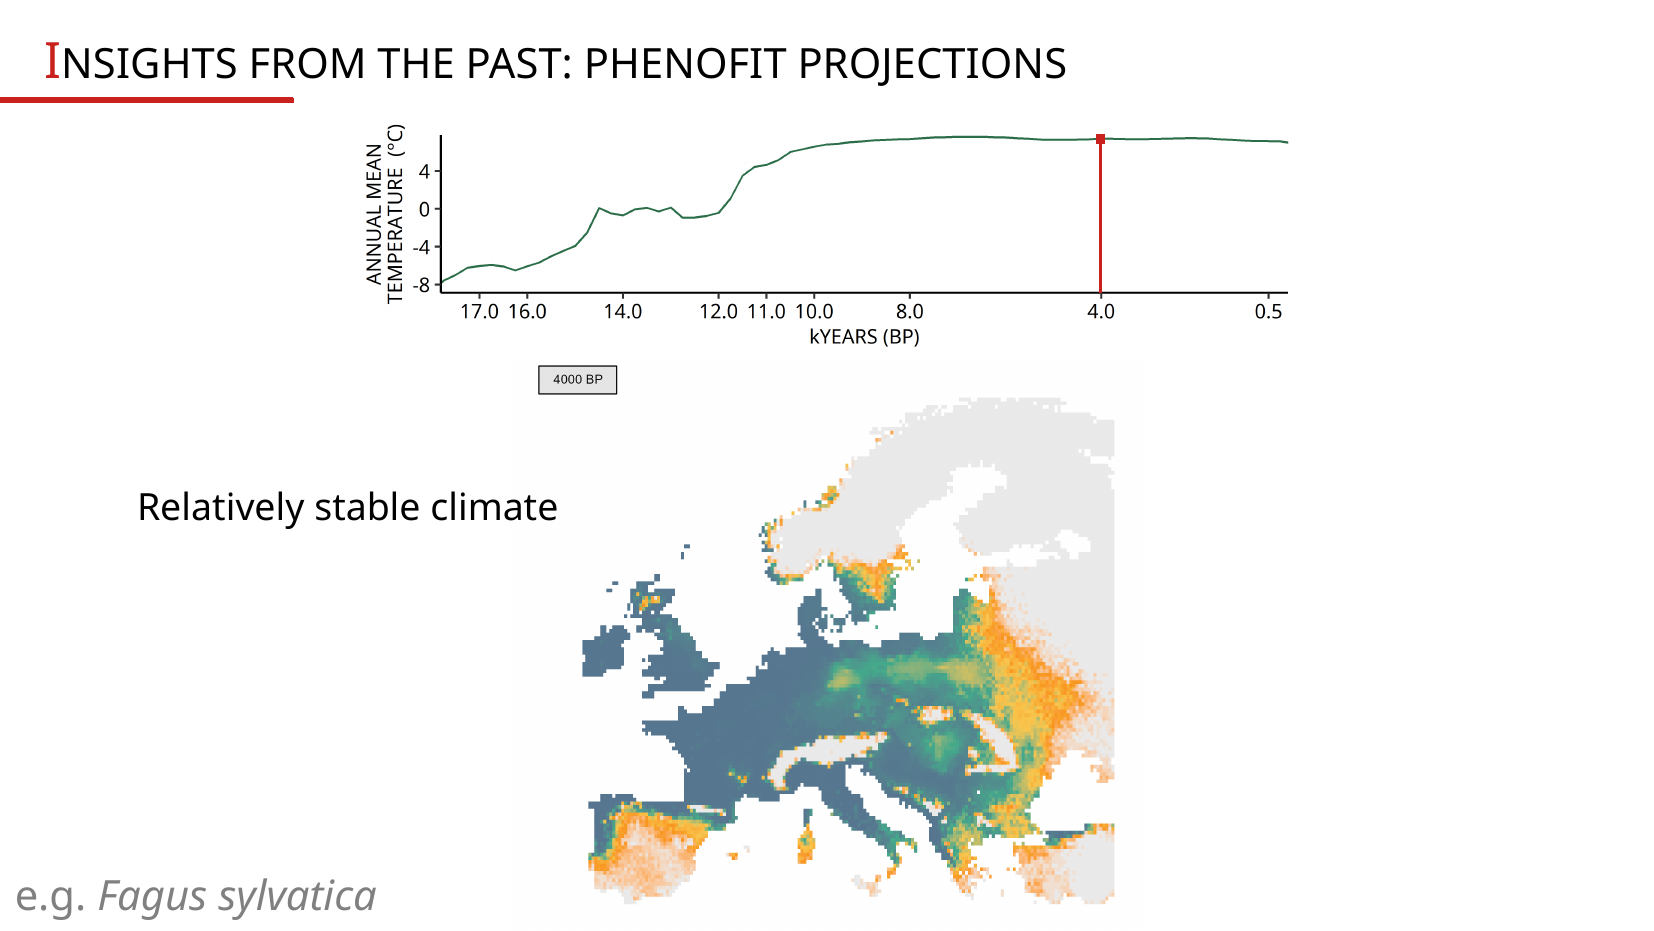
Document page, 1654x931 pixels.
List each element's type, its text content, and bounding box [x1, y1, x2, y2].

text_box Relatively stable climate [121, 472, 576, 539]
text_box e.g. Fagus sylvatica [0, 858, 473, 931]
picture [354, 123, 1300, 931]
text_box INSIGHTS FROM THE PAST: PHENOFIT PROJECTIONS [29, 0, 1625, 119]
text_box [1096, 134, 1105, 144]
